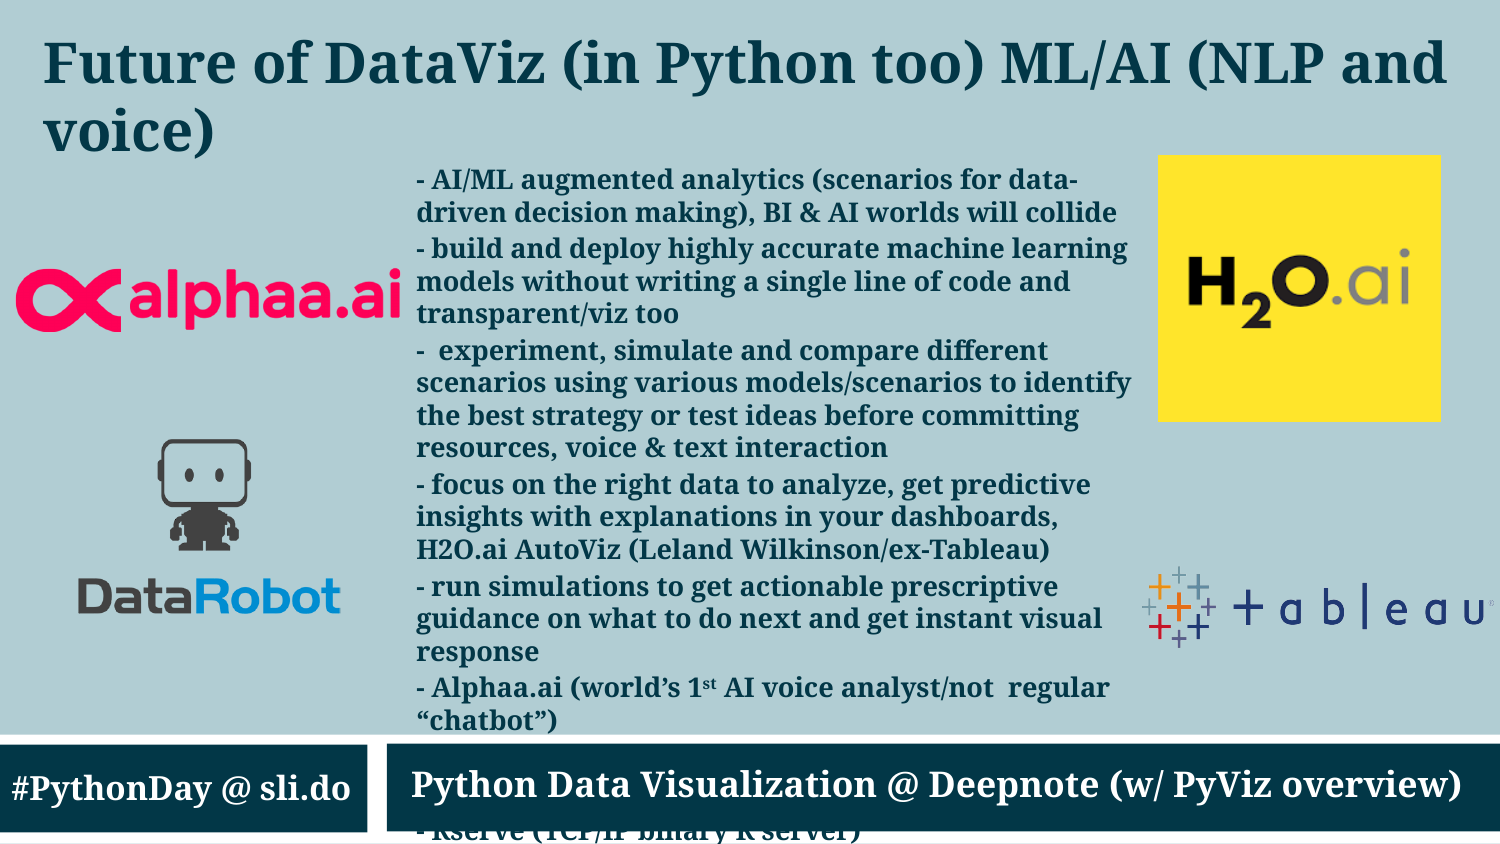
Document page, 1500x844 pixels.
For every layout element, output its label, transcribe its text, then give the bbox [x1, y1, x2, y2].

text_box - AI/ML augmented analytics (scenarios for data-driven decision making), BI & AI worlds will collide - build and deploy highly accurate machine learning models without writing a single line of code and transparent/viz too - experiment, simulate and compare different scenarios using various models/scenarios to identify the best strategy or test ideas before committing resources, voice & text interaction - focus on the right data to analyze, get predictive insights with explanations in your dashboards, H2O.ai AutoViz (Leland Wilkinson/ex-Tableau) - run simulations to get actionable prescriptive guidance on what to do next and get instant visual response - Alphaa.ai (world’s 1st AI voice analyst/not regular “chatbot”) In past we could use: - TabPy (connect to Tableau Server from Python) - Rserve (TCP/IP binary R server) [405, 156, 1148, 709]
text_box Future of DataViz (in Python too) ML/AI (NLP and voice) [32, 33, 1475, 156]
picture [1158, 155, 1441, 422]
text_box Python Data Visualization @ Deepnote (w/ PyViz overview) [400, 740, 1500, 826]
text_box #PythonDay @ sli.do [0, 761, 409, 835]
picture [1136, 505, 1500, 709]
picture [11, 389, 406, 664]
picture [11, 258, 406, 338]
